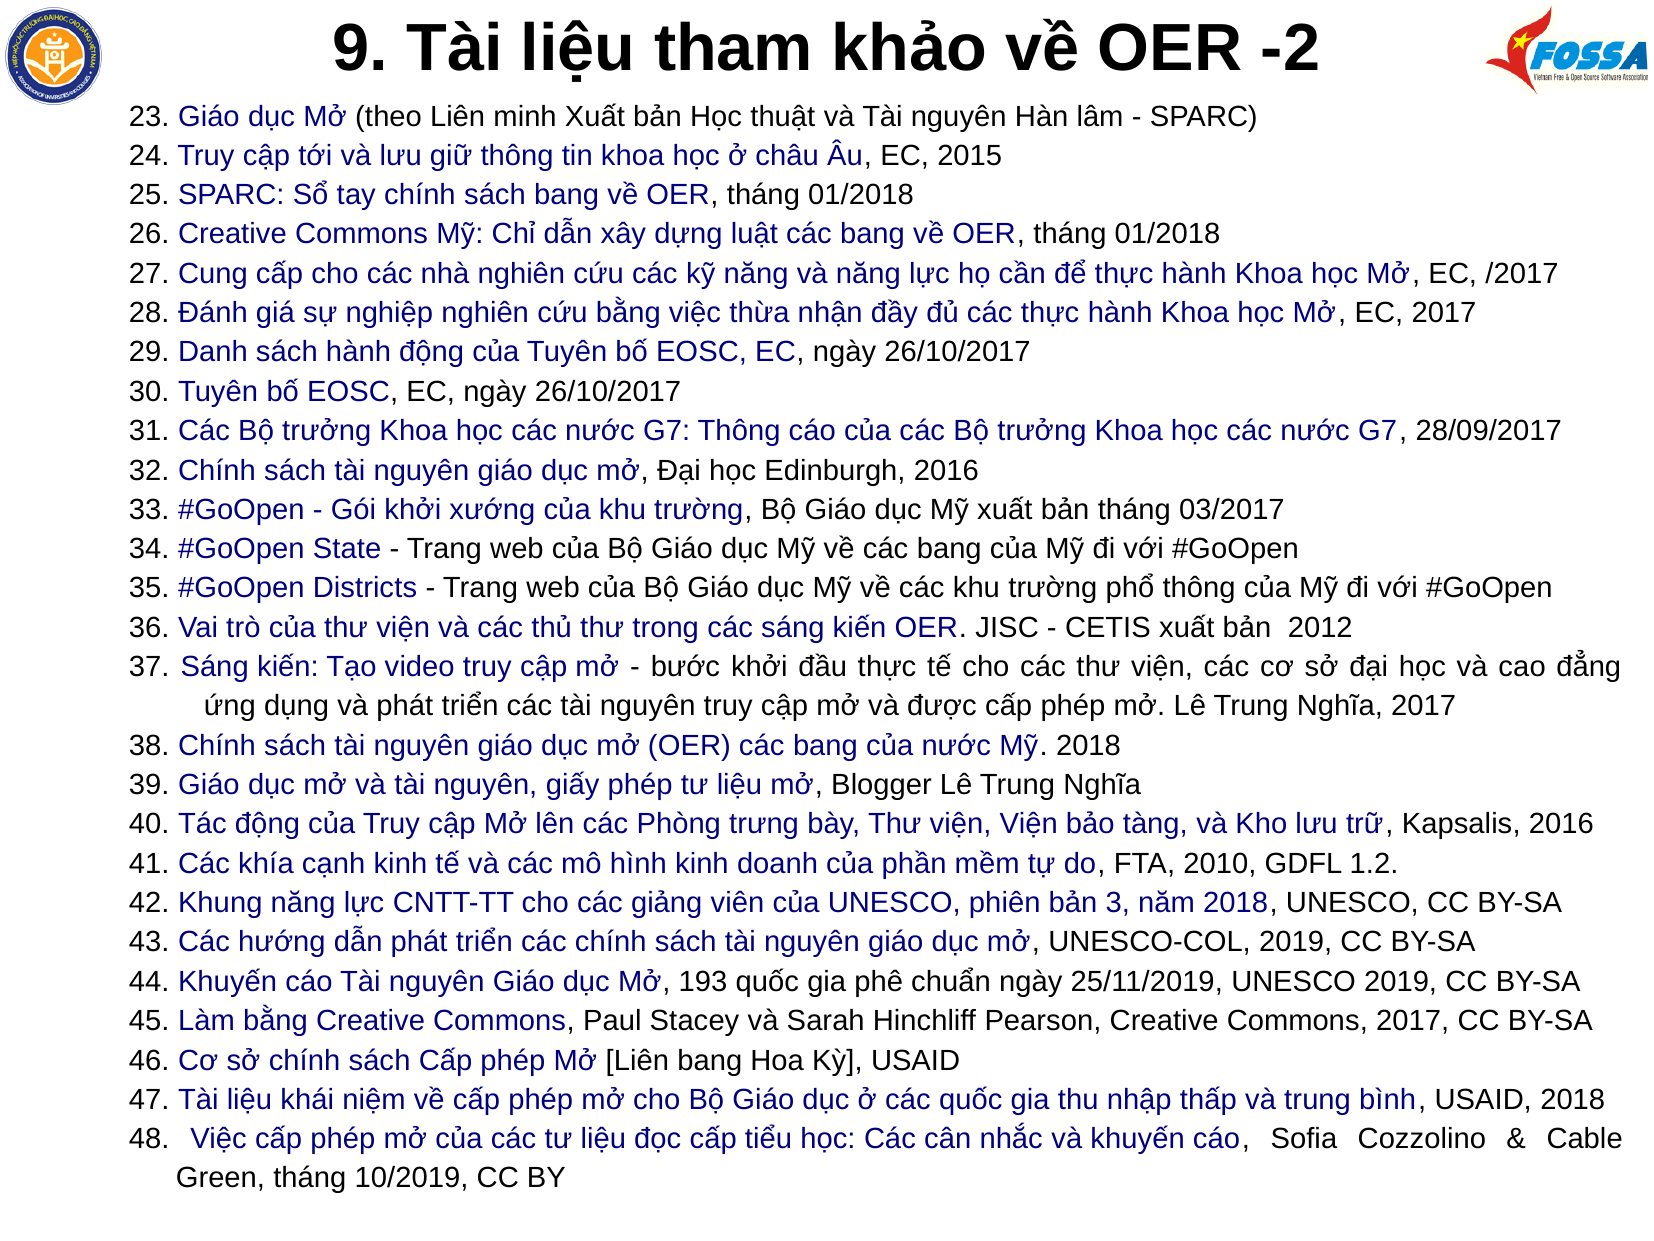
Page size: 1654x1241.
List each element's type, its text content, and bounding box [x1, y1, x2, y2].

title 9. Tài liệu tham khảo về OER -2 [82, 9, 1485, 85]
picture [1, 5, 107, 107]
text_box 23. Giáo dục Mở (theo Liên minh Xuất bản Học thuật và Tài nguyên Hàn lâm - SPARC) 24. Truy cập tới và lưu giữ thông tin khoa học ở châu Âu, EC, 2015 25. SPARC: Sổ tay chính sách bang về OER, tháng 01/2018 26. Creative Commons Mỹ: Chỉ dẫn xây dựng luật các bang về OER, tháng 01/2018 27. Cung cấp cho các nhà nghiên cứu các kỹ năng và năng lực họ cần để thực hành Khoa học Mở, EC, /2017 28. Đánh giá sự nghiệp nghiên cứu bằng việc thừa nhận đầy đủ các thực hành Khoa học Mở, EC, 2017 29. Danh sách hành động của Tuyên bố EOSC, EC, ngày 26/10/2017 30. Tuyên bố EOSC, EC, ngày 26/10/2017 31. Các Bộ trưởng Khoa học các nước G7: Thông cáo của các Bộ trưởng Khoa học các nước G7, 28/09/2017 32. Chính sách tài nguyên giáo dục mở, Đại học Edinburgh, 2016 33. #GoOpen - Gói khởi xướng của khu trường, Bộ Giáo dục Mỹ xuất bản tháng 03/2017 34. #GoOpen State - Trang web của Bộ Giáo dục Mỹ về các bang của Mỹ đi với #GoOpen 35. #GoOpen Districts - Trang web của Bộ Giáo dục Mỹ về các khu trường phổ thông của Mỹ đi với #GoOpen 36. Vai trò của thư viện và các thủ thư trong các sáng kiến OER. JISC - CETIS xuất bản 2012 37. Sáng kiến: Tạo video truy cập mở - bước khởi đầu thực tế cho các thư viện, các cơ sở đại học và cao đẳng ứng dụng và phát triển các tài nguyên truy cập mở và được cấp phép mở. Lê Trung Nghĩa, 2017 38. Chính sách tài nguyên giáo dục mở (OER) các bang của nước Mỹ. 2018 39. Giáo dục mở và tài nguyên, giấy phép tư liệu mở, Blogger Lê Trung Nghĩa 40. Tác động của Truy cập Mở lên các Phòng trưng bày, Thư viện, Viện bảo tàng, và Kho lưu trữ, Kapsalis, 2016 41. Các khía cạnh kinh tế và các mô hình kinh doanh của phần mềm tự do, FTA, 2010, GDFL 1.2. 42. Khung năng lực CNTT-TT cho các giảng viên của UNESCO, phiên bản 3, năm 2018, UNESCO, CC BY-SA 43. Các hướng dẫn phát triển các chính sách tài nguyên giáo dục mở, UNESCO-COL, 2019, CC BY-SA 44. Khuyến cáo Tài nguyên Giáo dục Mở, 193 quốc gia phê chuẩn ngày 25/11/2019, UNESCO 2019, CC BY-SA 45. Làm bằng Creative Commons, Paul Stacey và Sarah Hinchliff Pearson, Creative Commons, 2017, CC BY-SA 46. Cơ sở chính sách Cấp phép Mở [Liên bang Hoa Kỳ], USAID 47. Tài liệu khái niệm về cấp phép mở cho Bộ Giáo dục ở các quốc gia thu nhập thấp và trung bình, USAID, 2018 48. Việc cấp phép mở của các tư liệu đọc cấp tiểu học: Các cân nhắc và khuyến cáo, Sofia Cozzolino & Cable Green, tháng 10/2019, CC BY [114, 85, 1638, 1241]
picture [1485, 5, 1648, 95]
